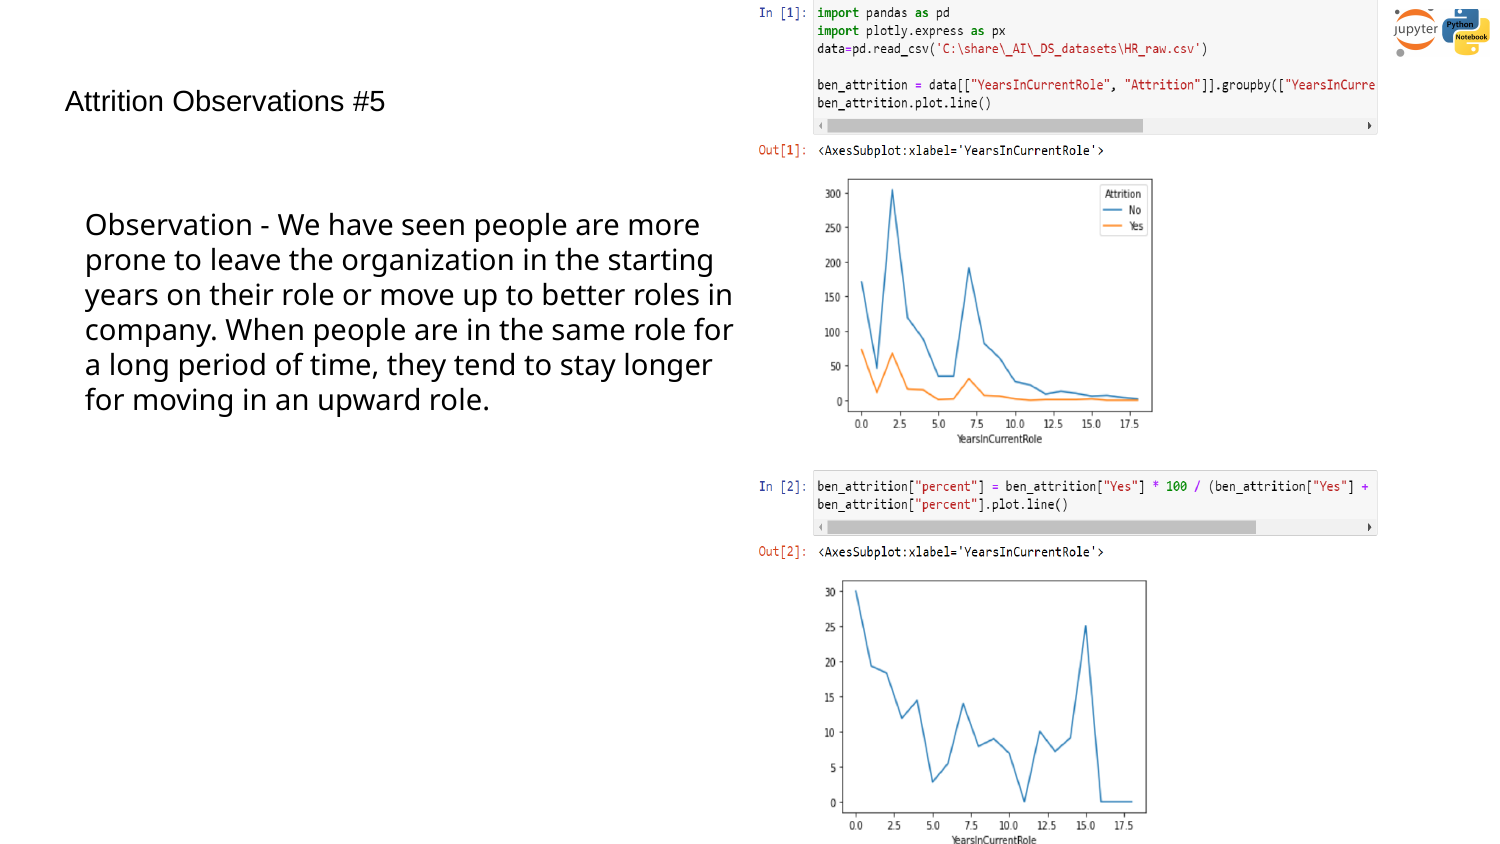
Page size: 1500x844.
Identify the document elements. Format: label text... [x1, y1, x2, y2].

picture [757, 173, 1380, 844]
picture [1386, 9, 1490, 62]
text_box Observation - We have seen people are more prone to leave the organization in the starting years on their role or move up to better roles in company. When people are in the same role for a long period of time, they tend to stay longer for moving in an upward role. [70, 191, 750, 432]
title Attrition Observations #5 [49, 67, 1448, 173]
picture [757, 0, 1380, 67]
